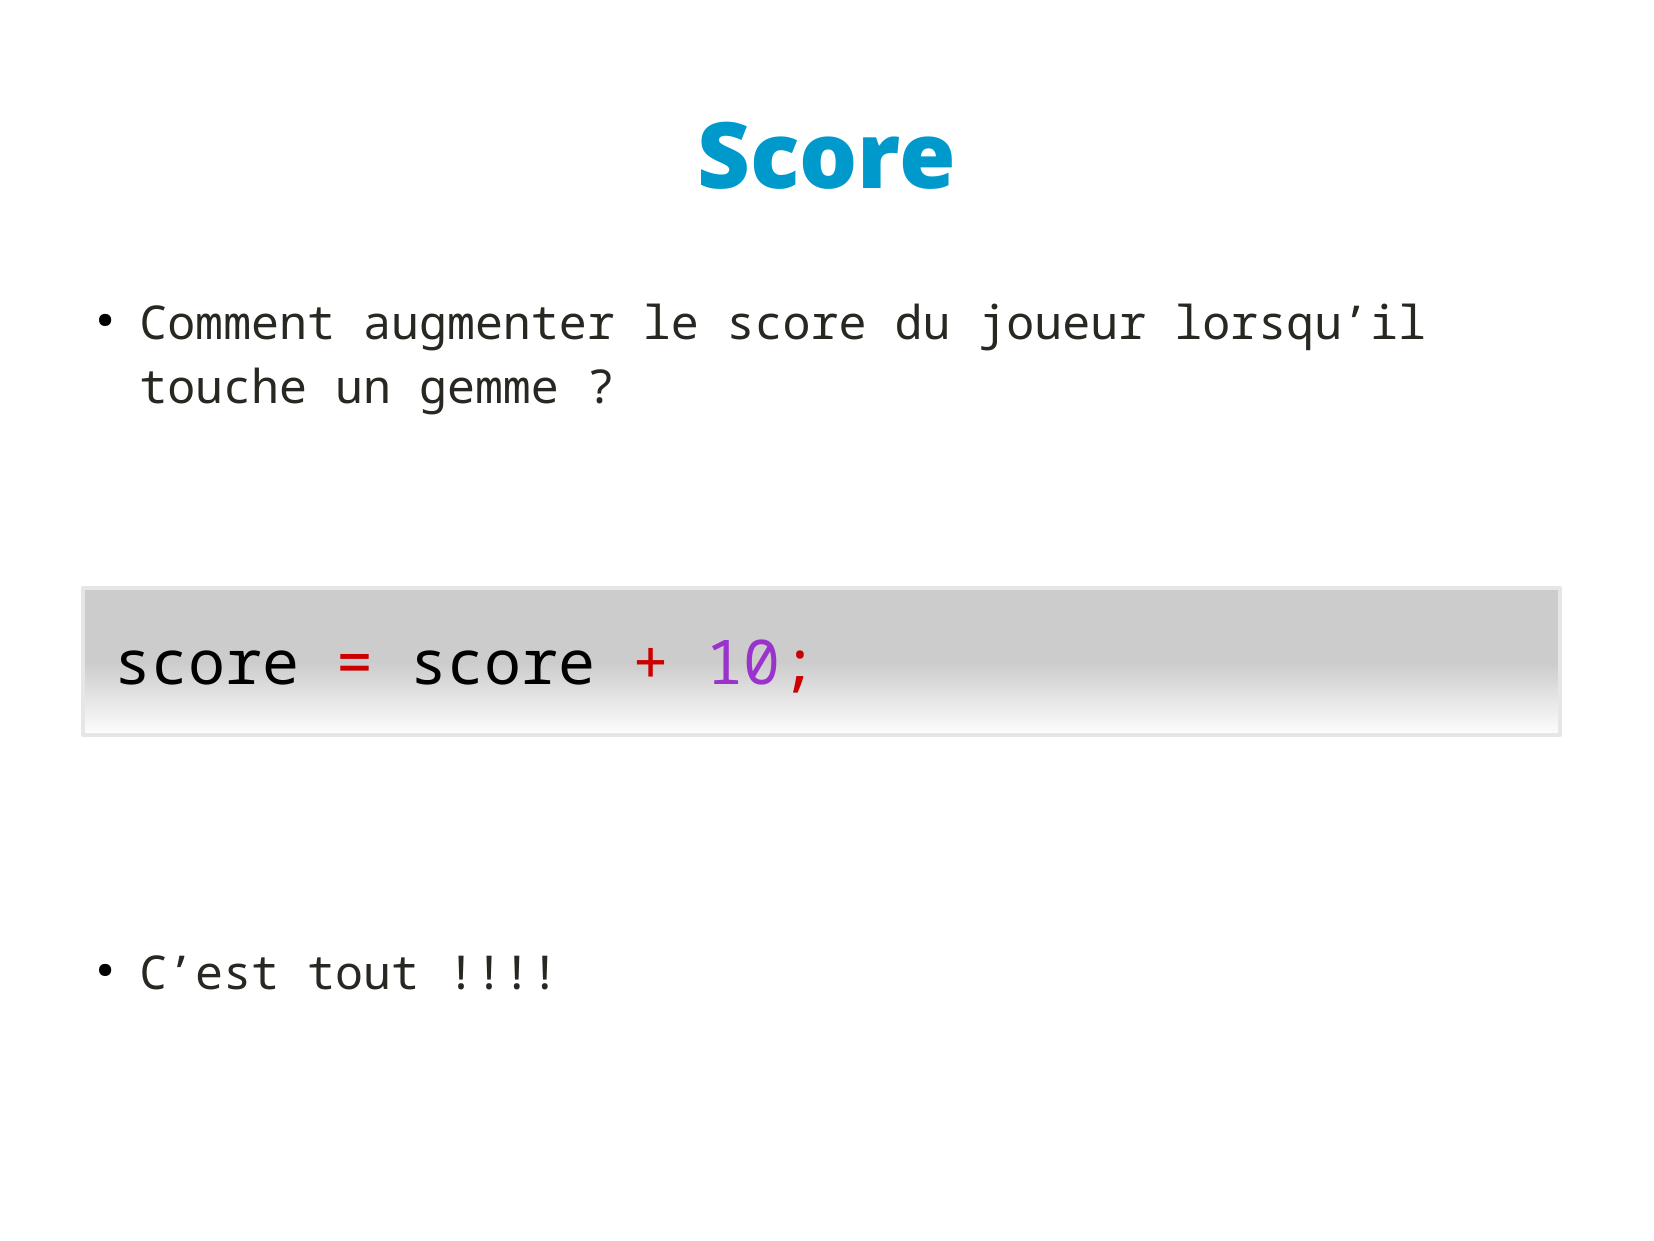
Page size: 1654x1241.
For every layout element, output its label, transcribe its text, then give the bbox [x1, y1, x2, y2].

title Score [82, 49, 1571, 257]
list score = score + 10; [82, 587, 1561, 736]
list Comment augmenter le score du joueur lorsqu’il touche un gemme ? C’est tout !!!! [82, 290, 1571, 1010]
